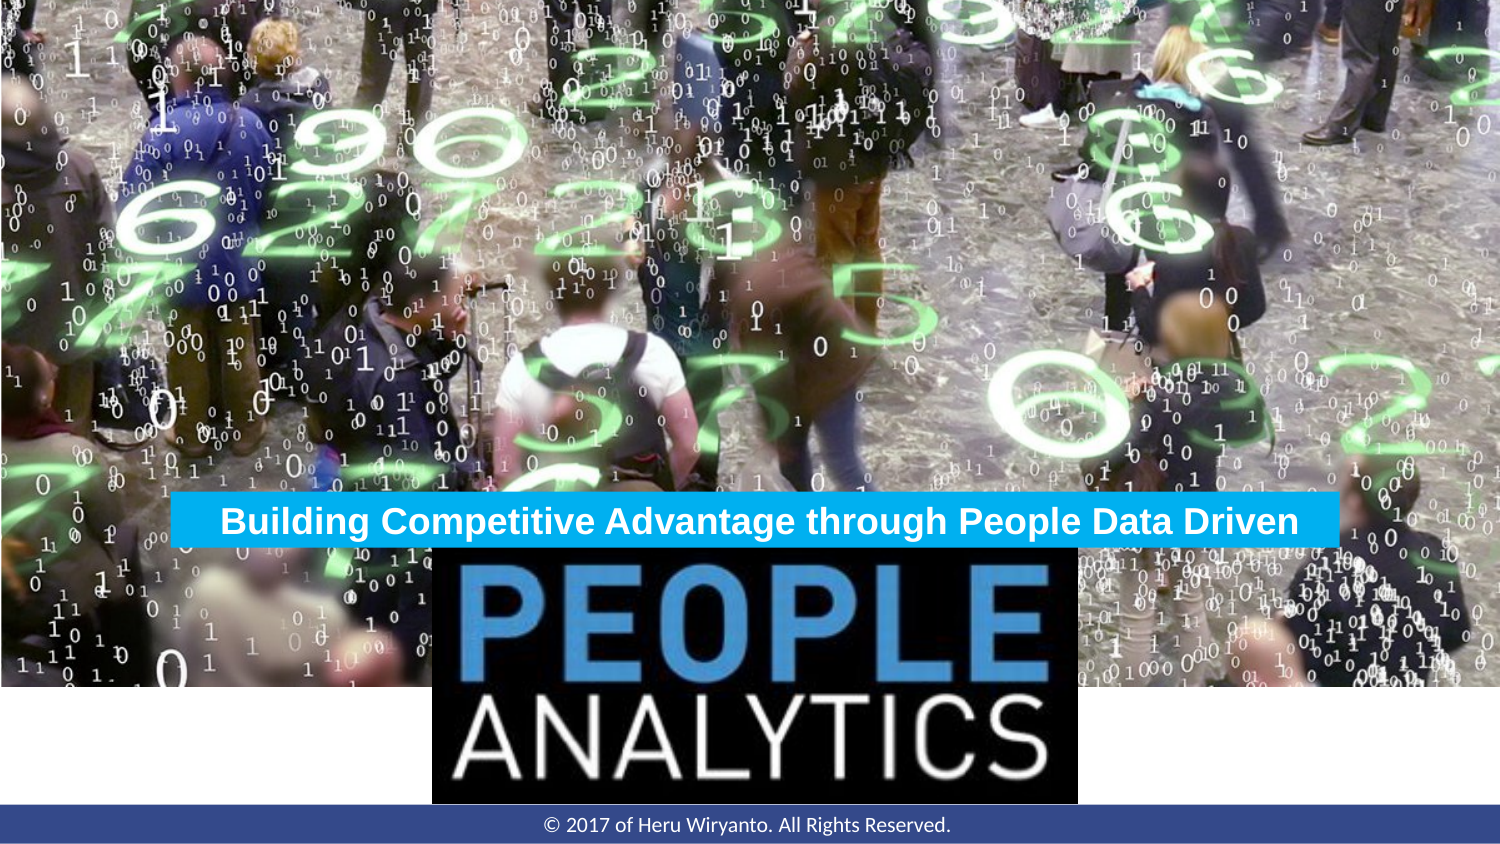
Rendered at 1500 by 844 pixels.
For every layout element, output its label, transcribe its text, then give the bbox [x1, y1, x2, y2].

picture [1, 0, 1500, 804]
text_box Building Competitive Advantage through People Data Driven [170, 491, 1340, 548]
